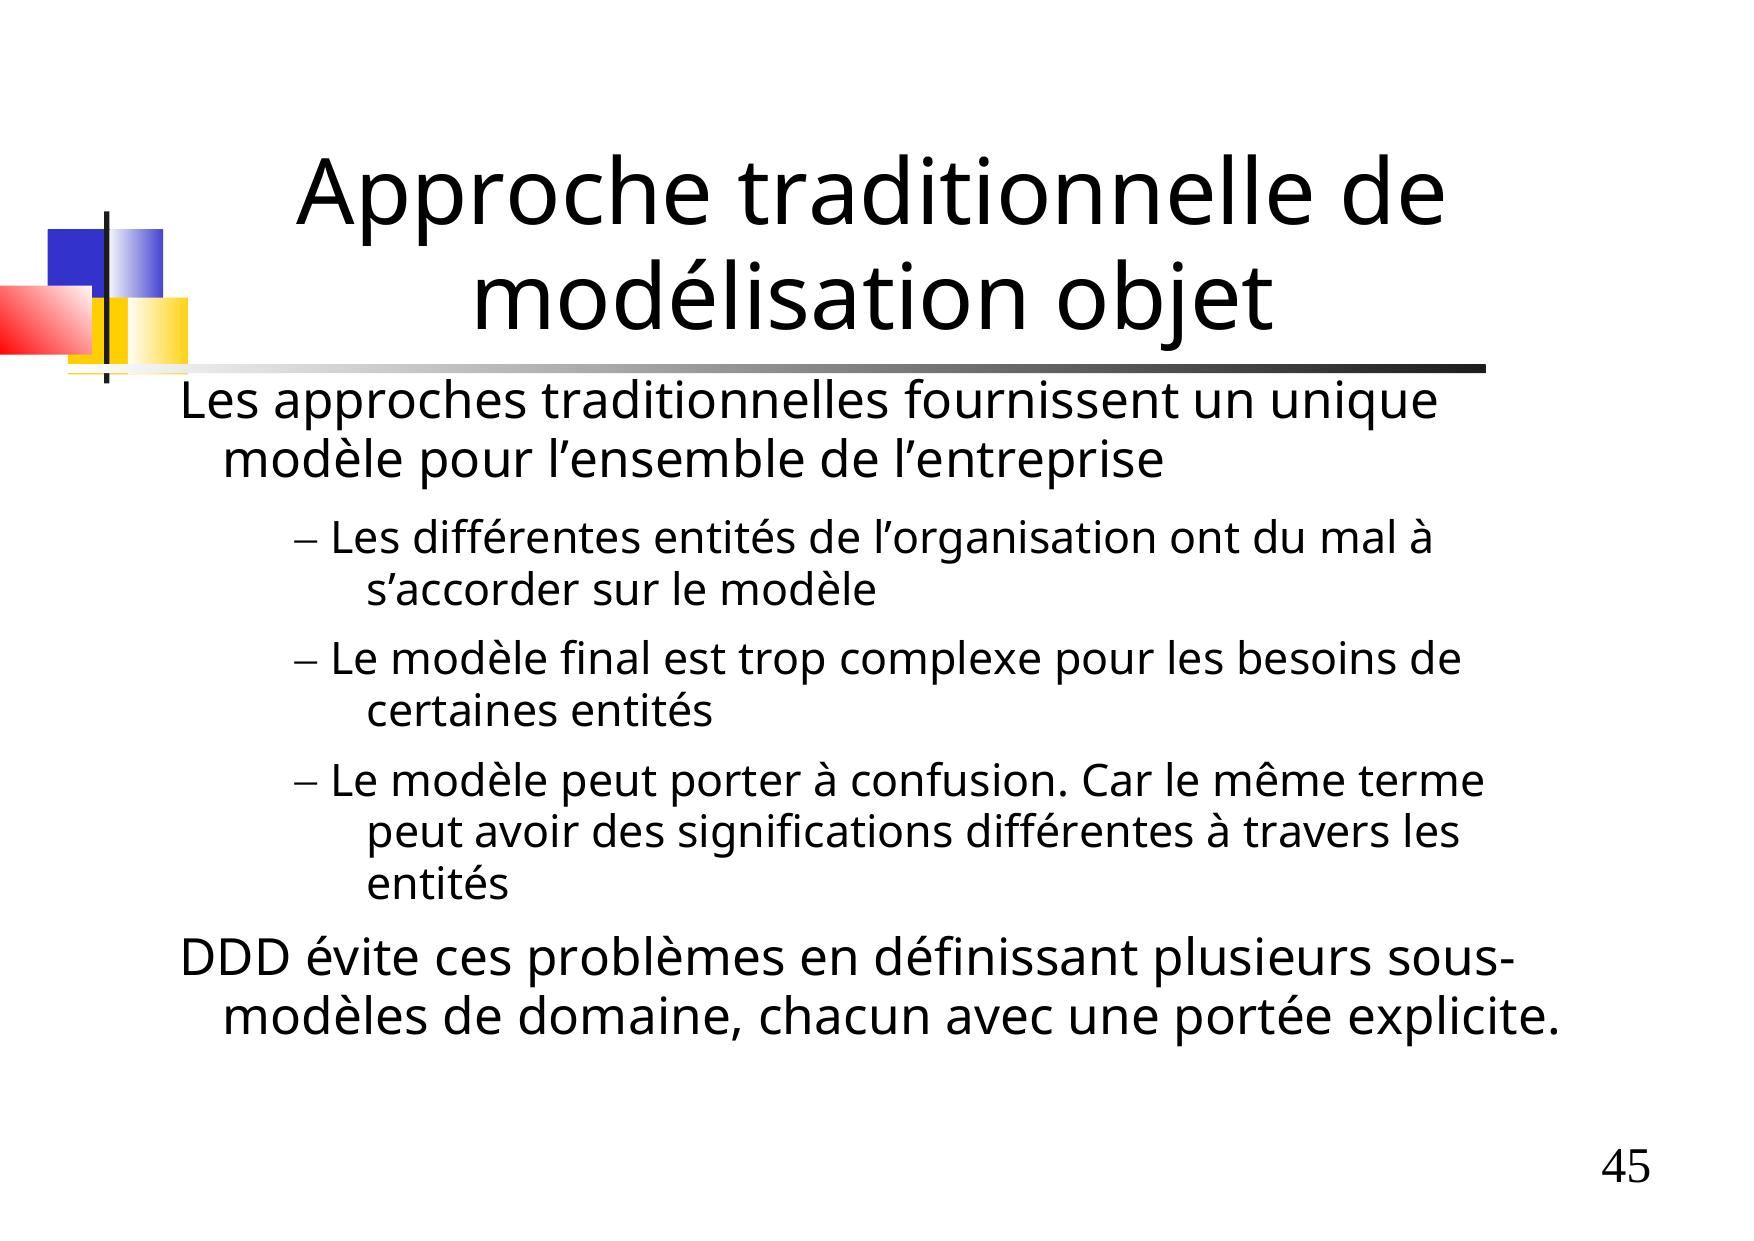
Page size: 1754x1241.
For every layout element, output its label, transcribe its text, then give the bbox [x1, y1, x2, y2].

list Les approches traditionnelles fournissent un unique modèle pour l’ensemble de l’entreprise Les différentes entités de l’organisation ont du mal à s’accorder sur le modèle Le modèle final est trop complexe pour les besoins de certaines entités Le modèle peut porter à confusion. Car le même terme peut avoir des significations différentes à travers les entités DDD évite ces problèmes en définissant plusieurs sous-modèles de domaine, chacun avec une portée explicite. [179, 371, 1567, 1091]
title Approche traditionnelle de modélisation objet [179, 139, 1567, 351]
